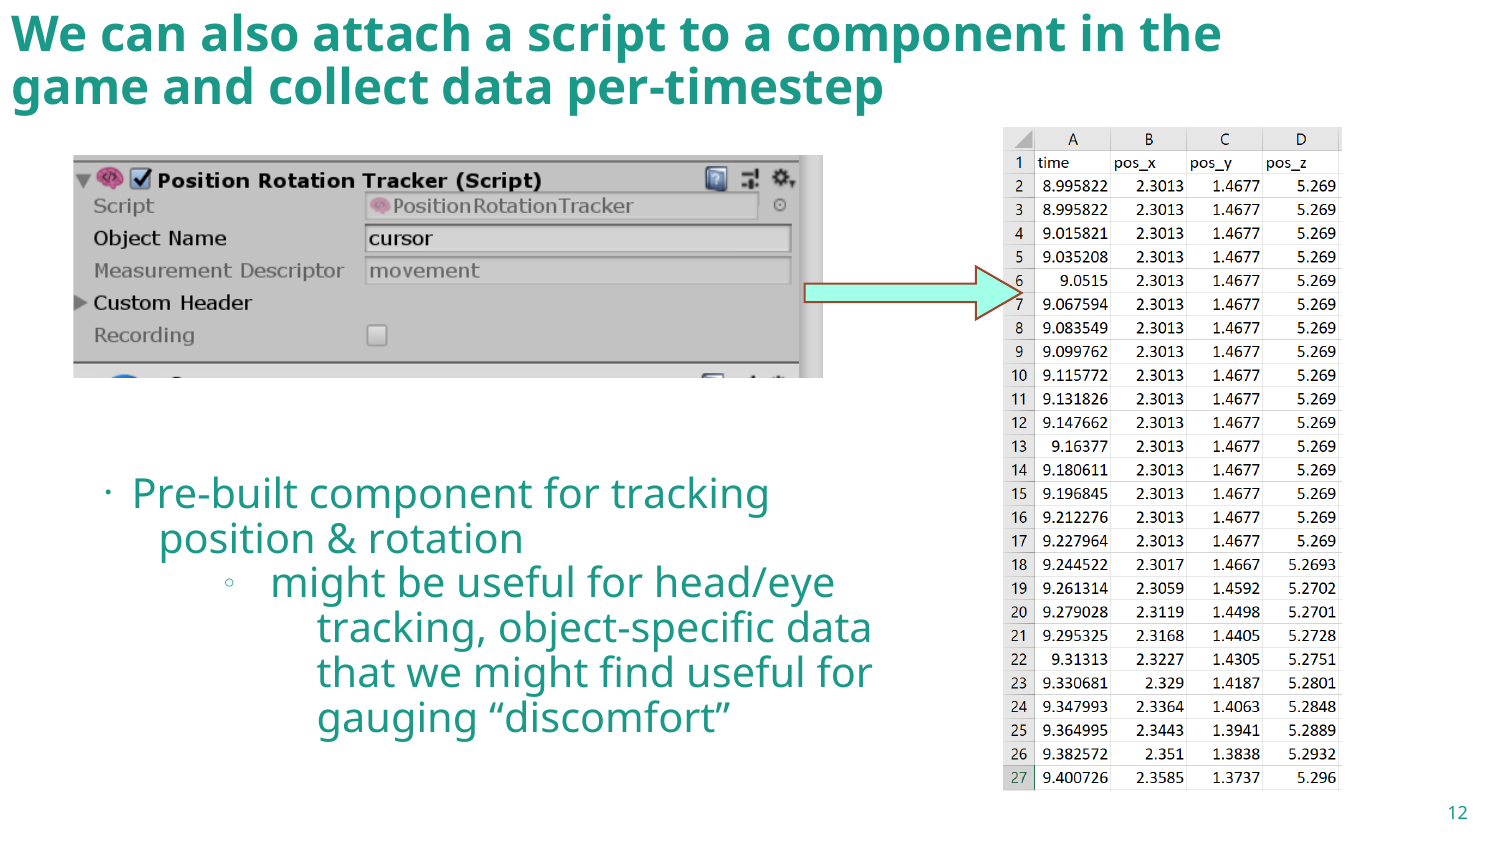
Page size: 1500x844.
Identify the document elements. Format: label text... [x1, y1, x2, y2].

text_box Pre-built component for tracking position & rotation might be useful for head/eye tracking, object-specific data that we might find useful for gauging “discomfort” [91, 467, 898, 791]
text_box ‹#› [1436, 798, 1500, 830]
title We can also attach a script to a component in the game and collect data per-timestep [0, 2, 1294, 115]
text_box [804, 266, 1022, 320]
picture [73, 155, 823, 378]
picture [1003, 127, 1342, 791]
